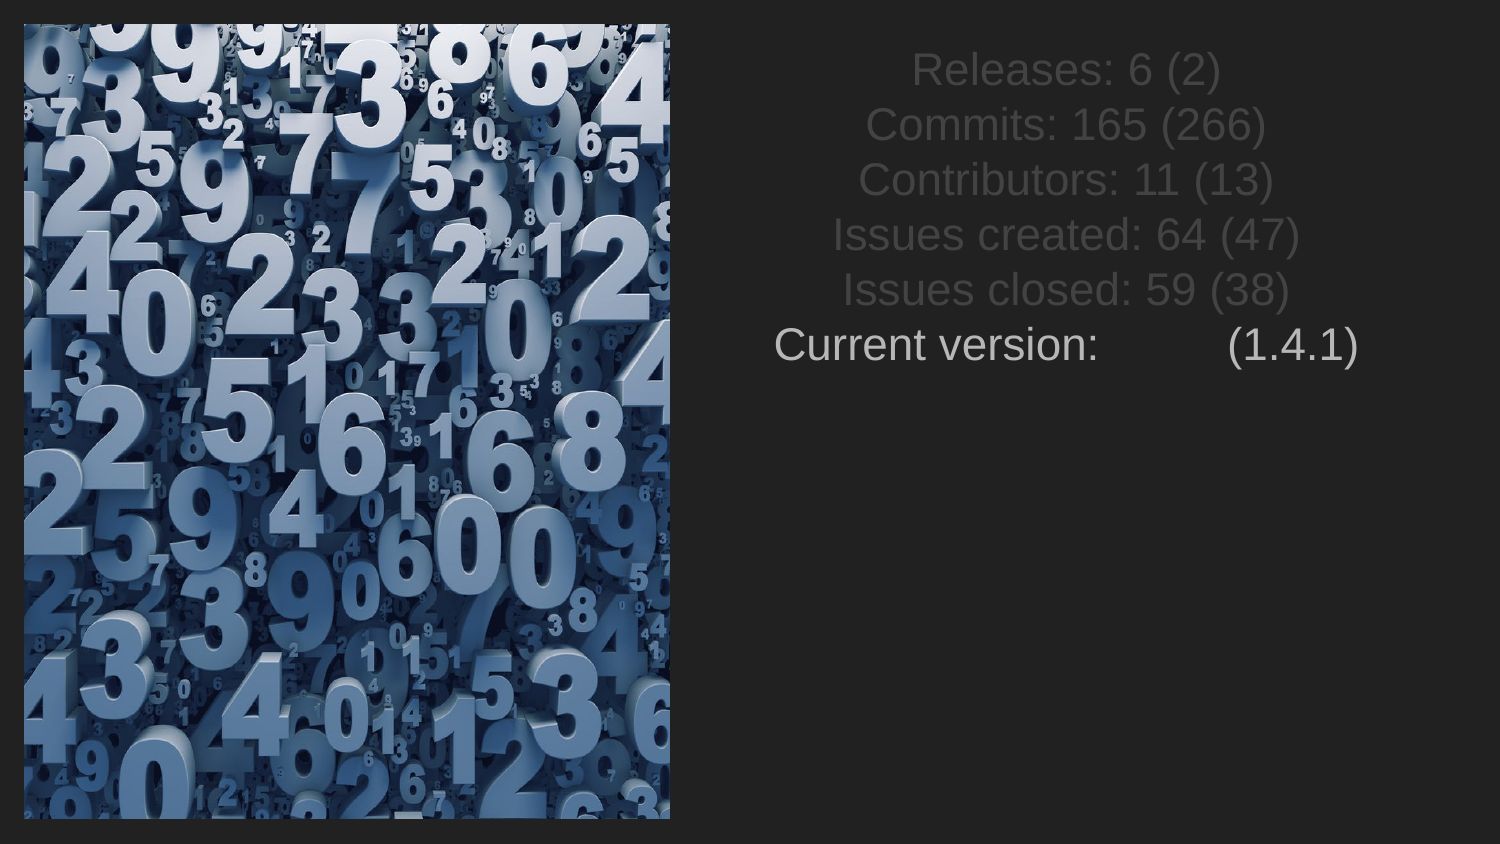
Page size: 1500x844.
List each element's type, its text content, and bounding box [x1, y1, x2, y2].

picture [24, 24, 670, 819]
text_box Releases: 6 (2) Commits: 165 (266) Contributors: 11 (13) Issues created: 64 (47) Issues closed: 59 (38) Current version: 1.8.1 (1.4.1) [670, 24, 1464, 819]
